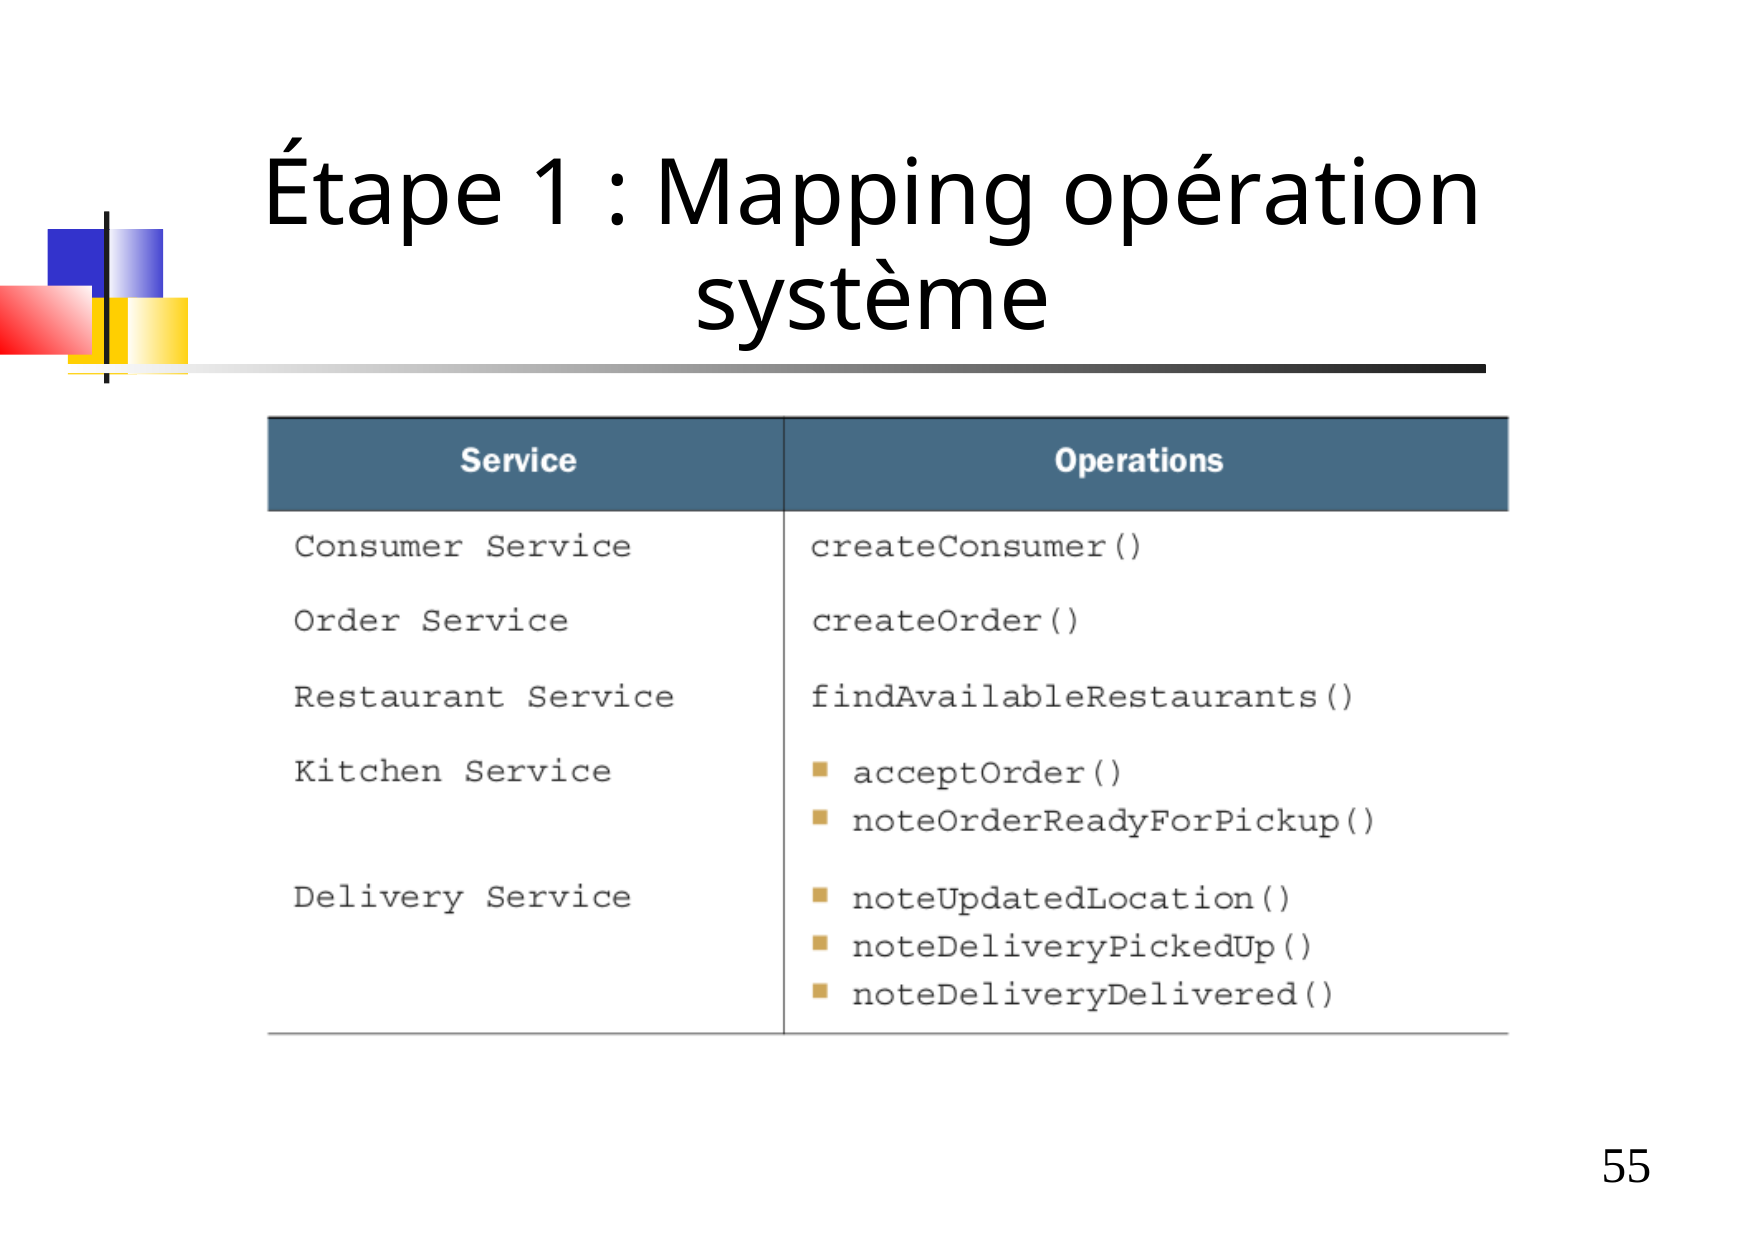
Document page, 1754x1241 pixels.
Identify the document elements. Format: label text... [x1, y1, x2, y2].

title Étape 1 : Mapping opération système [179, 139, 1567, 351]
picture [241, 401, 1536, 1052]
